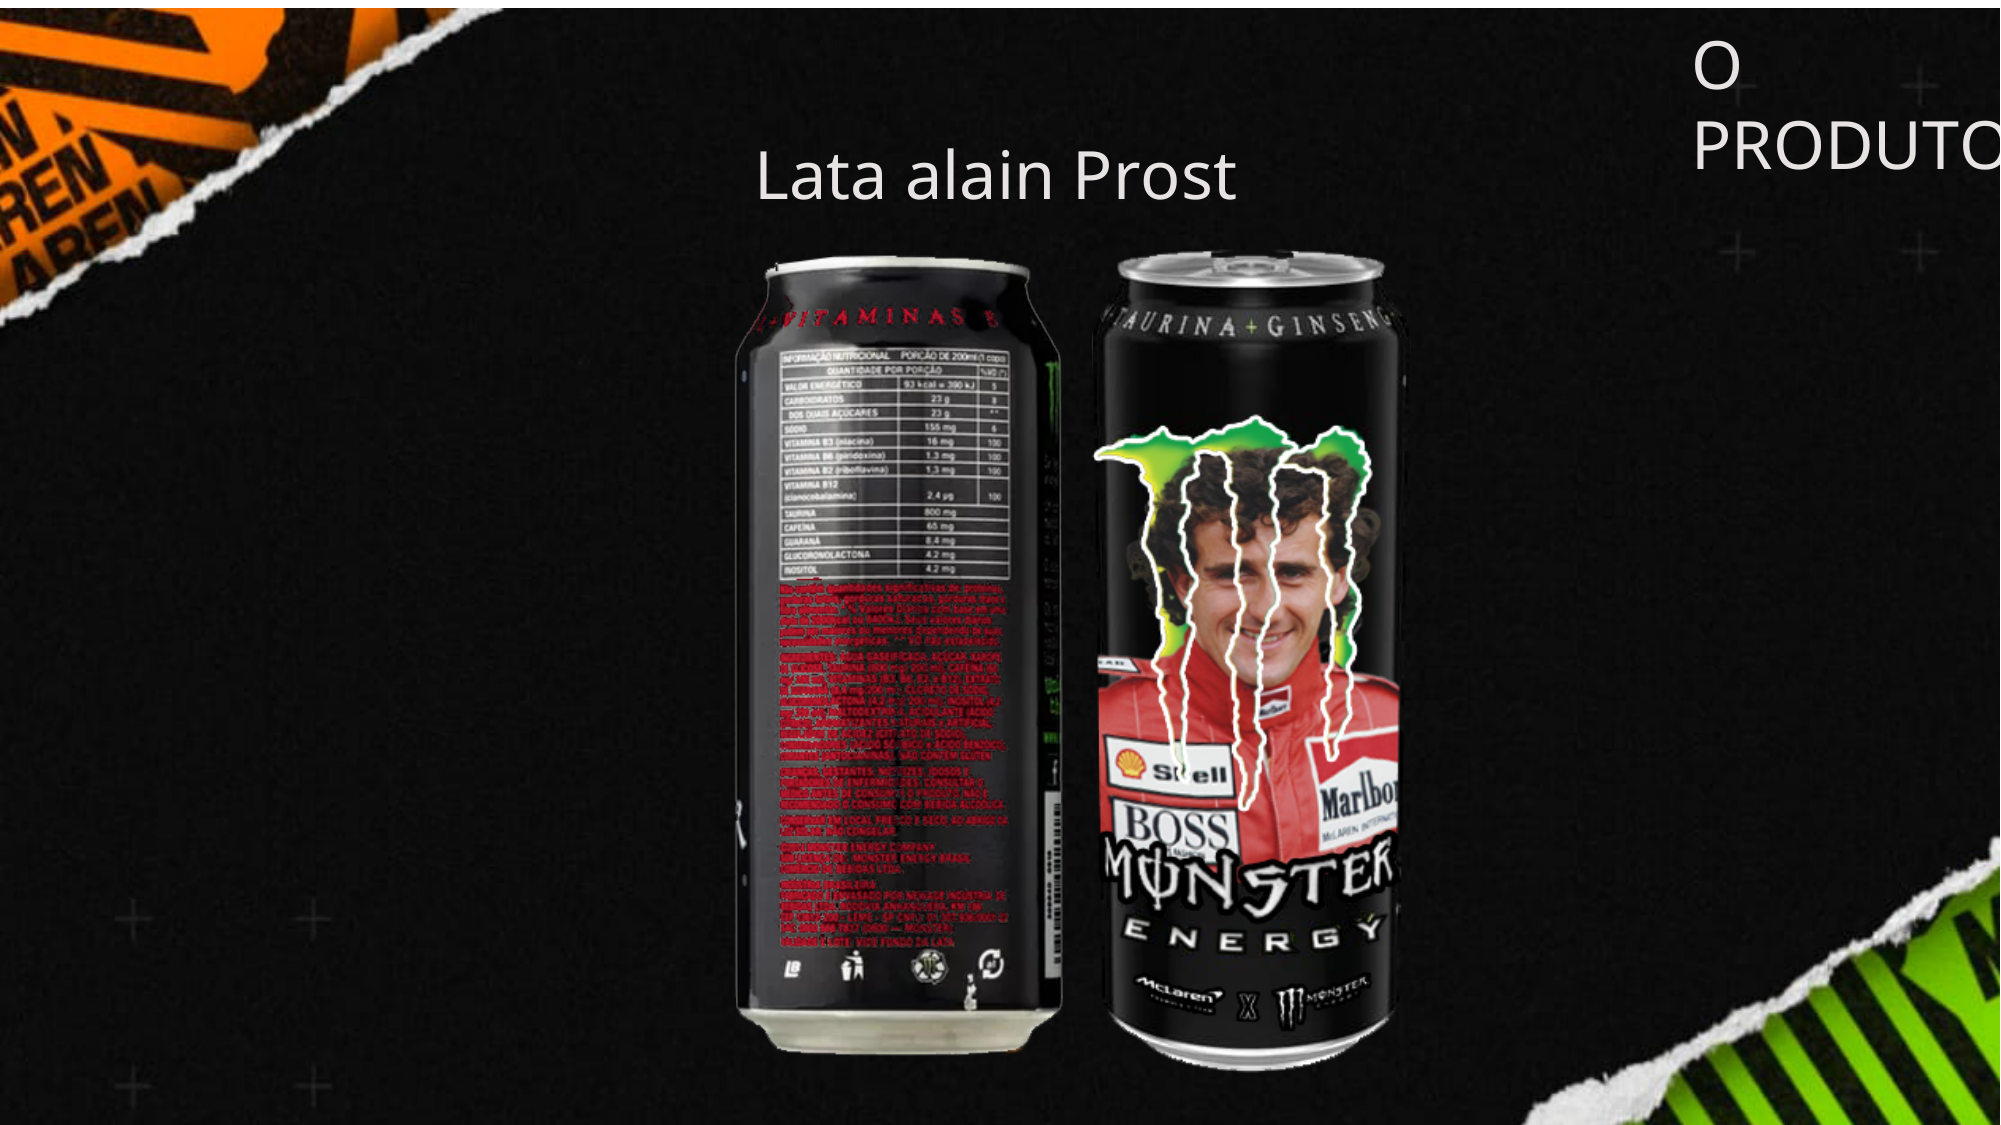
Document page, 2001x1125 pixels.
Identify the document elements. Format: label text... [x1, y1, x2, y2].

text_box O PRODUTO [1676, 15, 2000, 112]
picture [0, 8, 2000, 1125]
picture [1969, 126, 2000, 164]
text_box Lata alain Prost [739, 125, 1405, 222]
